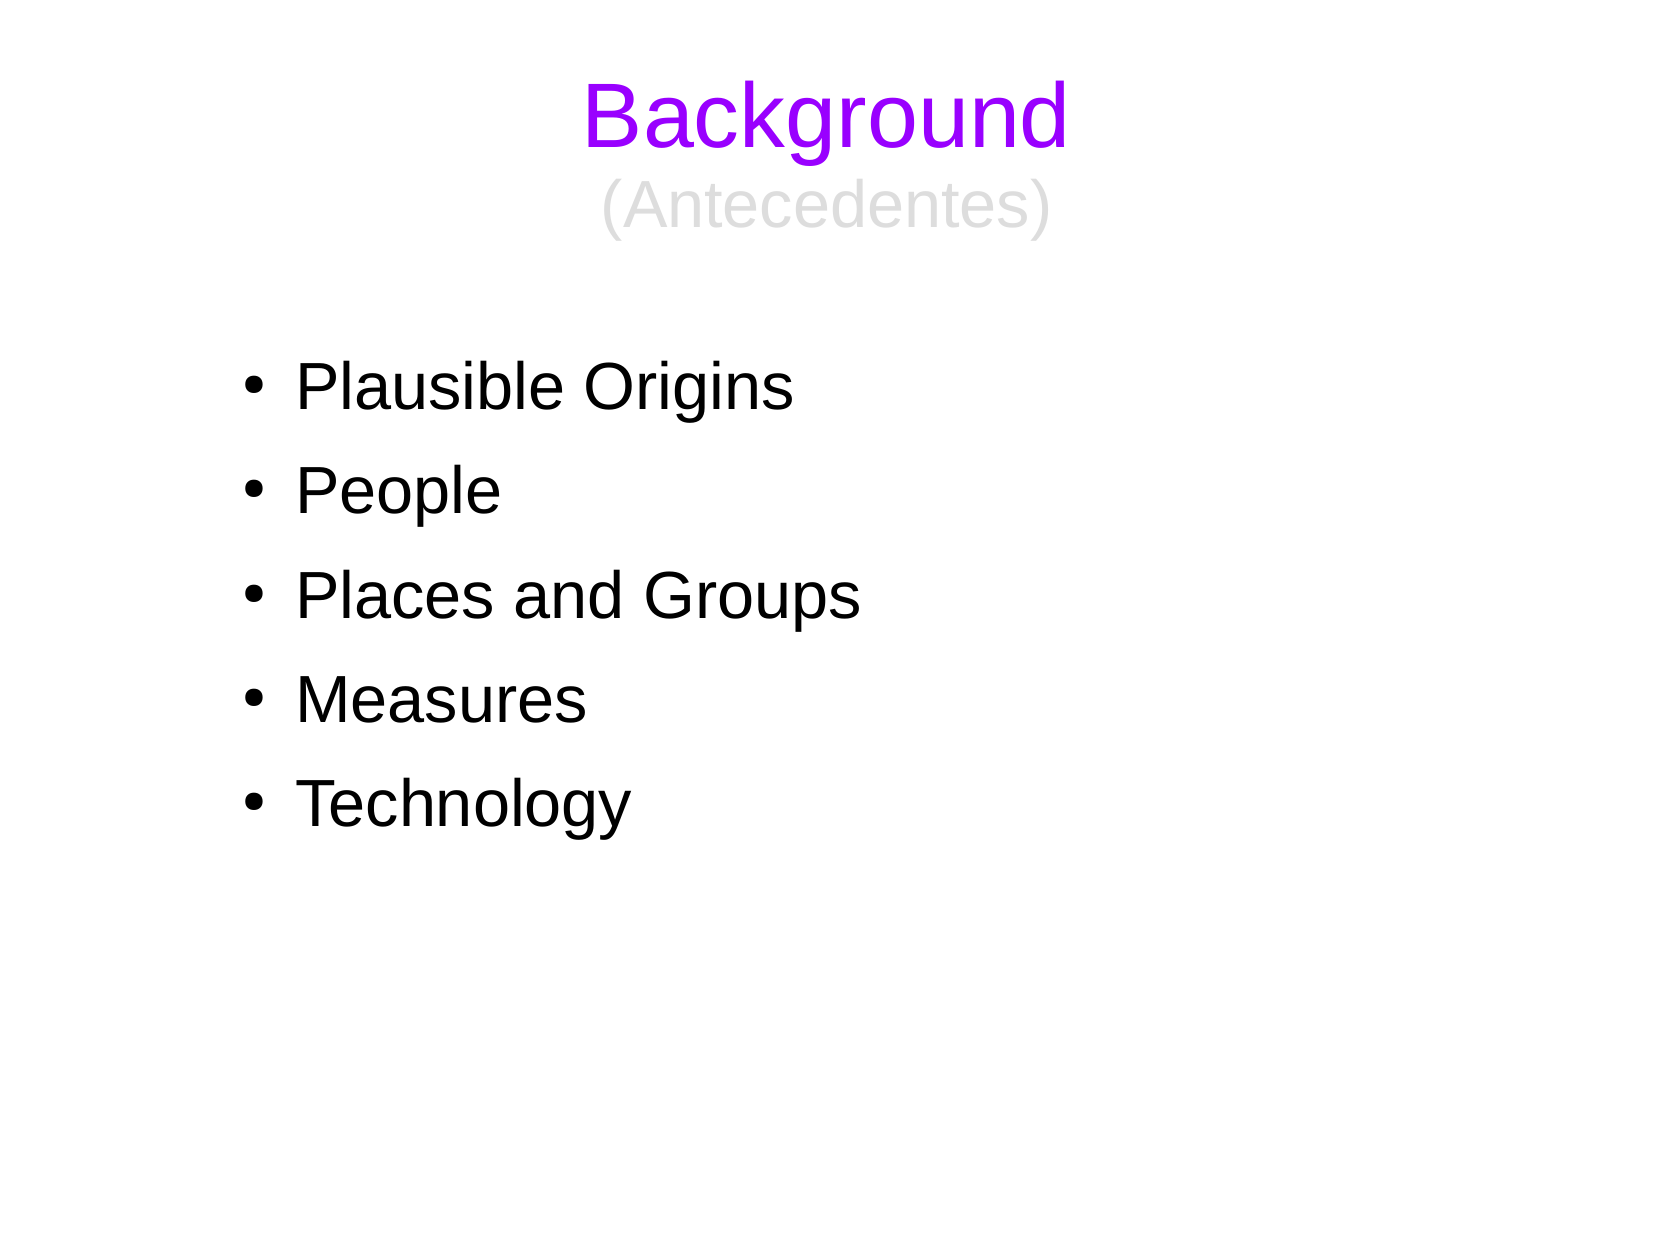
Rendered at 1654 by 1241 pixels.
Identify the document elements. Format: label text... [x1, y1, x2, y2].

title Background (Antecedentes) [82, 49, 1571, 257]
list Plausible Origins People Places and Groups Measures Technology [224, 349, 1654, 1069]
